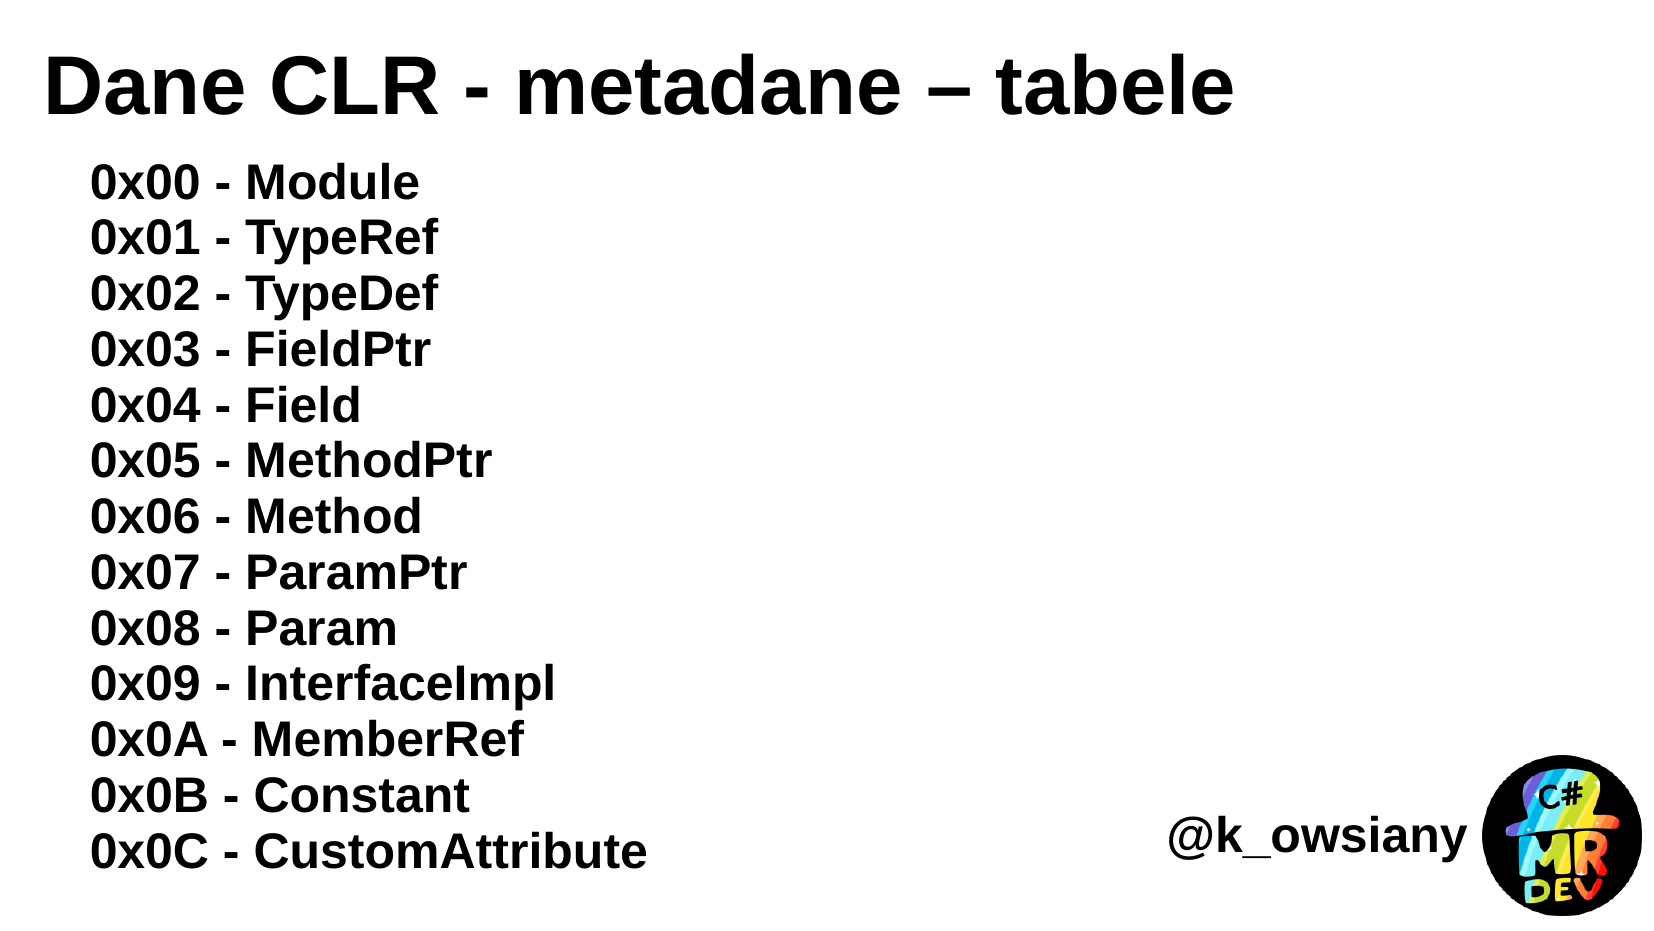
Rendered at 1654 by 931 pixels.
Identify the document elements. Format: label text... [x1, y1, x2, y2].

text_box Dane CLR - metadane – tabele [28, 31, 1494, 140]
picture [1482, 755, 1642, 916]
text_box 0x00 - Module 0x01 - TypeRef 0x02 - TypeDef 0x03 - FieldPtr 0x04 - Field 0x05 - MethodPtr 0x06 - Method 0x07 - ParamPtr 0x08 - Param 0x09 - InterfaceImpl 0x0A - MemberRef 0x0B - Constant 0x0C - CustomAttribute [1, 146, 713, 887]
